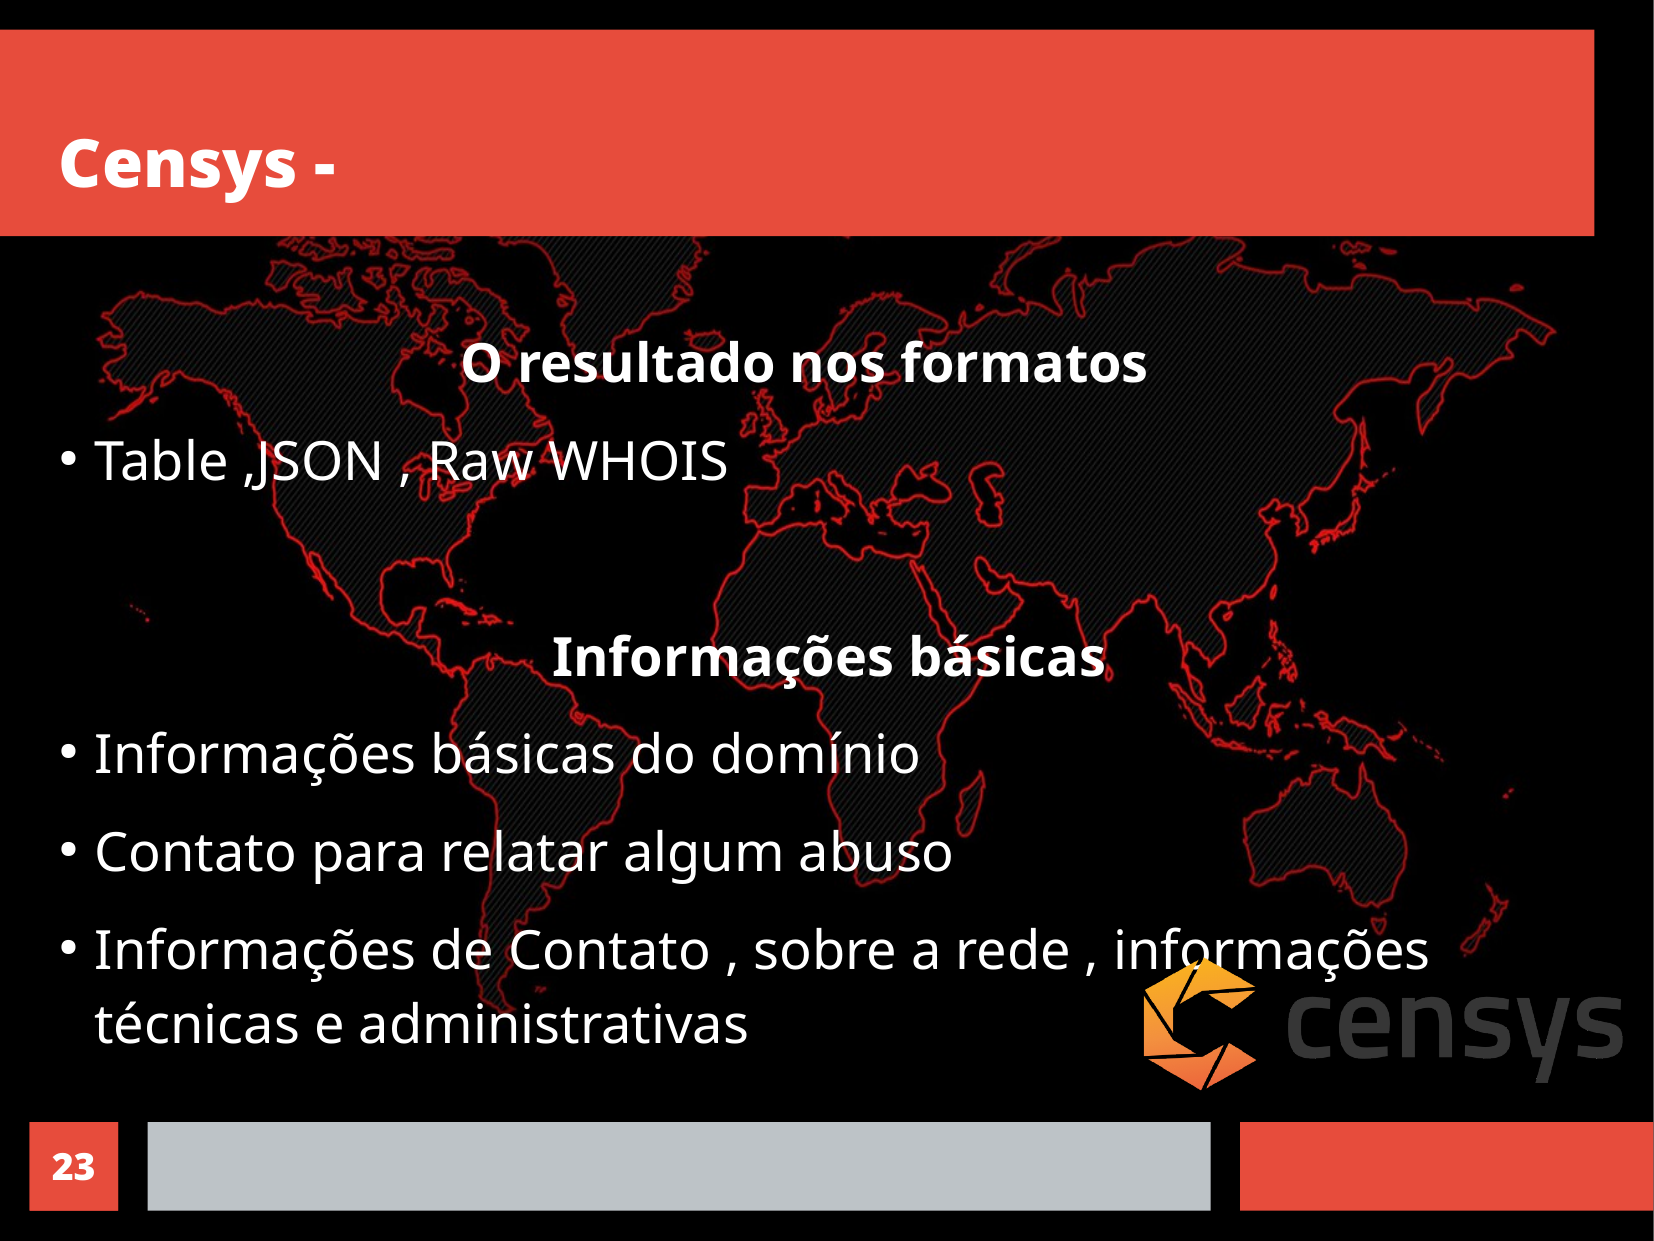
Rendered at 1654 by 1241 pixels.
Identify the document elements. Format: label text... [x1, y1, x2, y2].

title Censys - [59, 59, 1595, 207]
picture [0, 0, 1654, 1241]
list O resultado nos formatos Table ,JSON , Raw WHOIS Informações básicas Informações básicas do domínio Contato para relatar algum abuso Informações de Contato , sobre a rede , informações técnicas e administrativas [59, 324, 1565, 1093]
